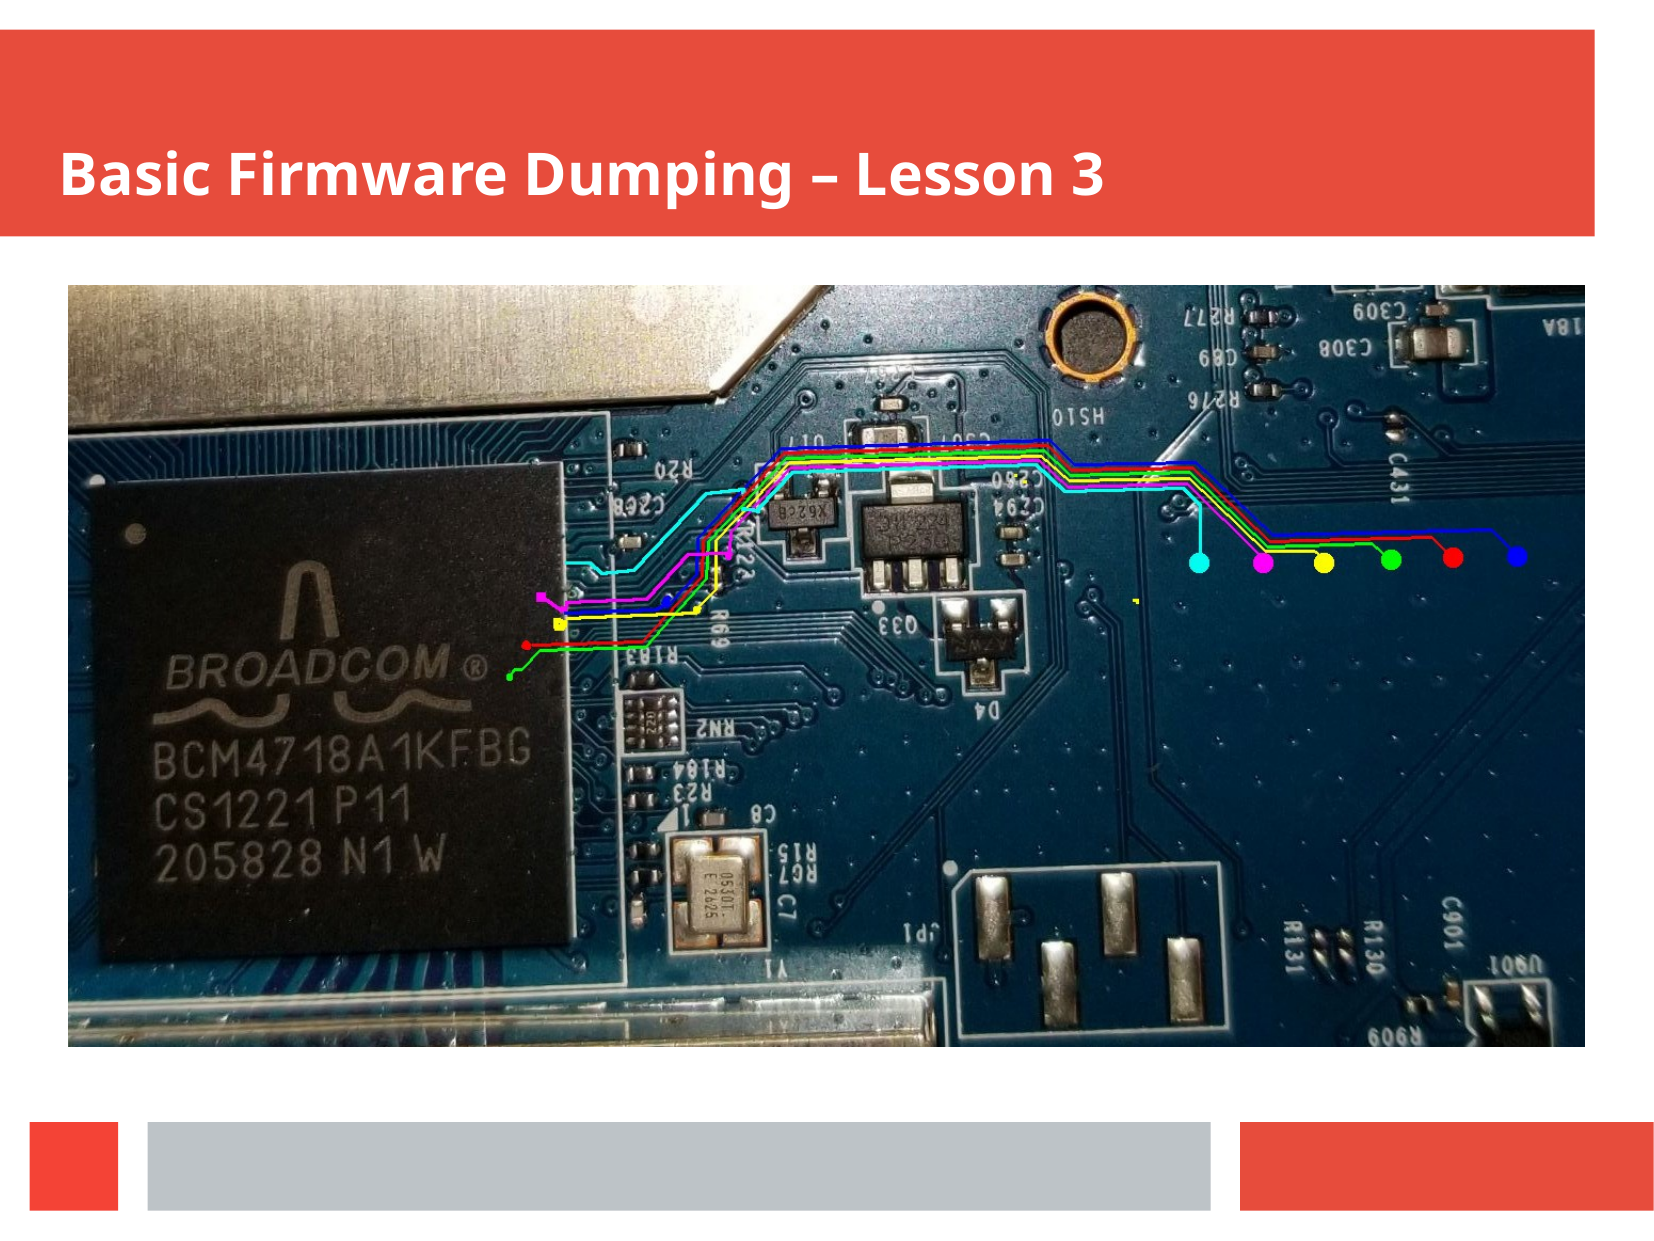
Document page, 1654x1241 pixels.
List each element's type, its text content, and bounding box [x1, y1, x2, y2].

picture [68, 285, 1585, 1047]
text_box Basic Firmware Dumping – Lesson 3 [59, 135, 1595, 207]
